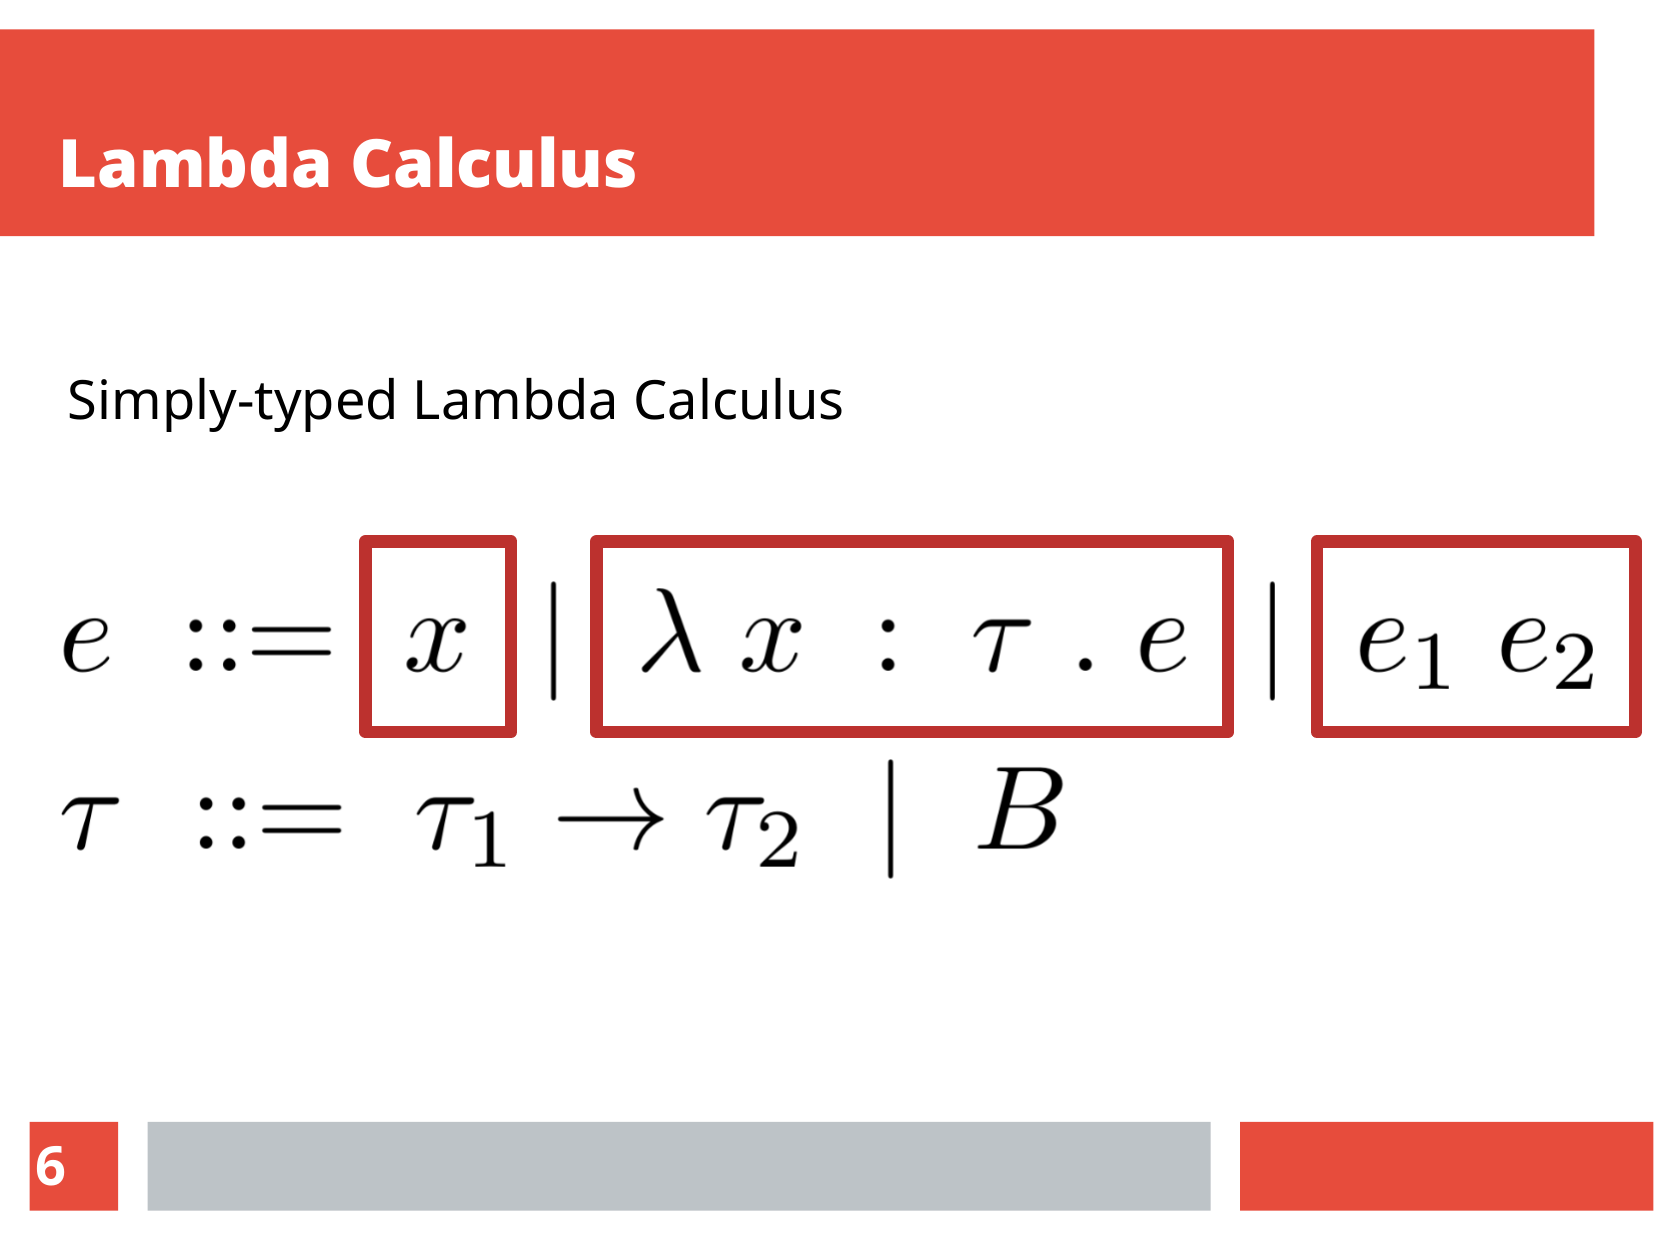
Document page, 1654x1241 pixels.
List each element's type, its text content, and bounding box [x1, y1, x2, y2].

picture [0, 522, 1654, 939]
text_box Simply-typed Lambda Calculus [53, 354, 923, 433]
title Lambda Calculus [59, 58, 1595, 207]
text_box 6 [20, 1119, 254, 1210]
